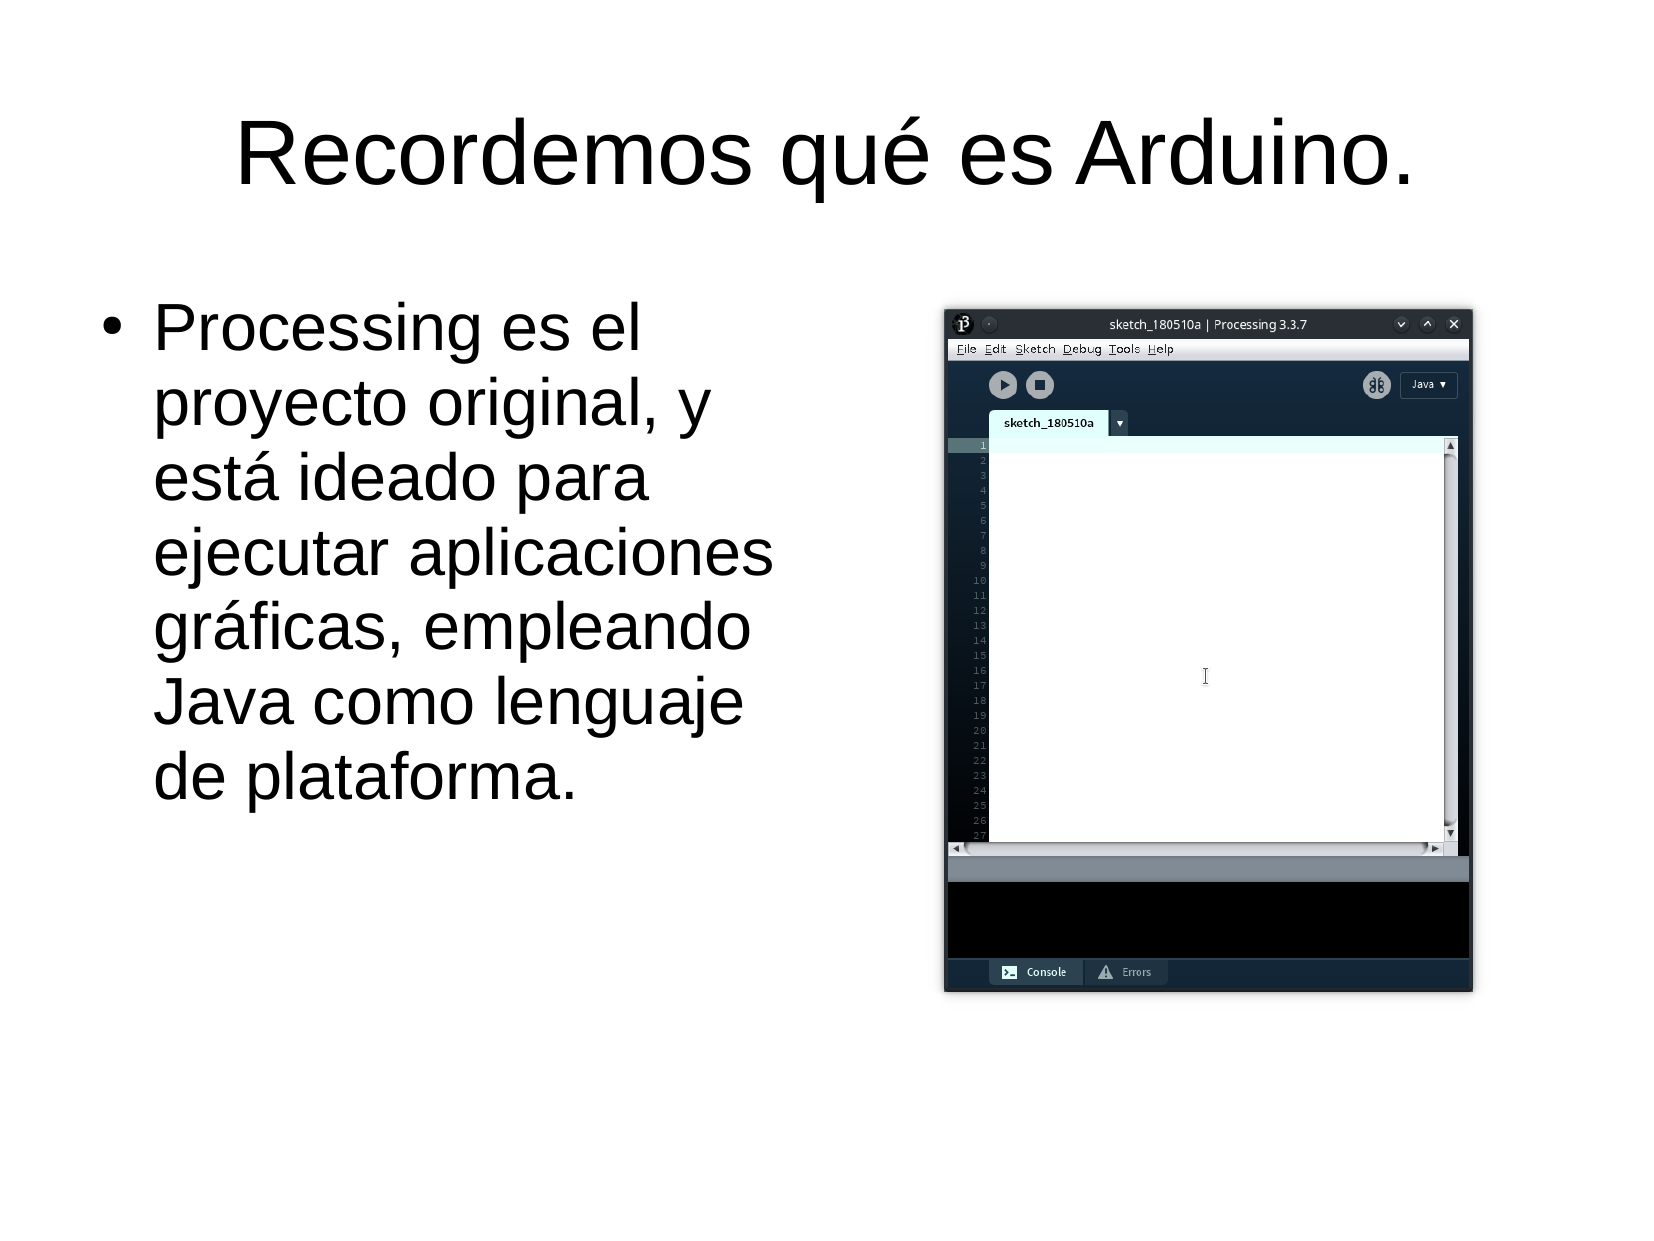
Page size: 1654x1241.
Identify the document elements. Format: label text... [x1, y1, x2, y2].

title Recordemos qué es Arduino. [82, 49, 1571, 257]
list Processing es el proyecto original, y está ideado para ejecutar aplicaciones gráficas, empleando Java como lenguaje de plataforma. [82, 290, 809, 1010]
picture [925, 290, 1491, 1010]
